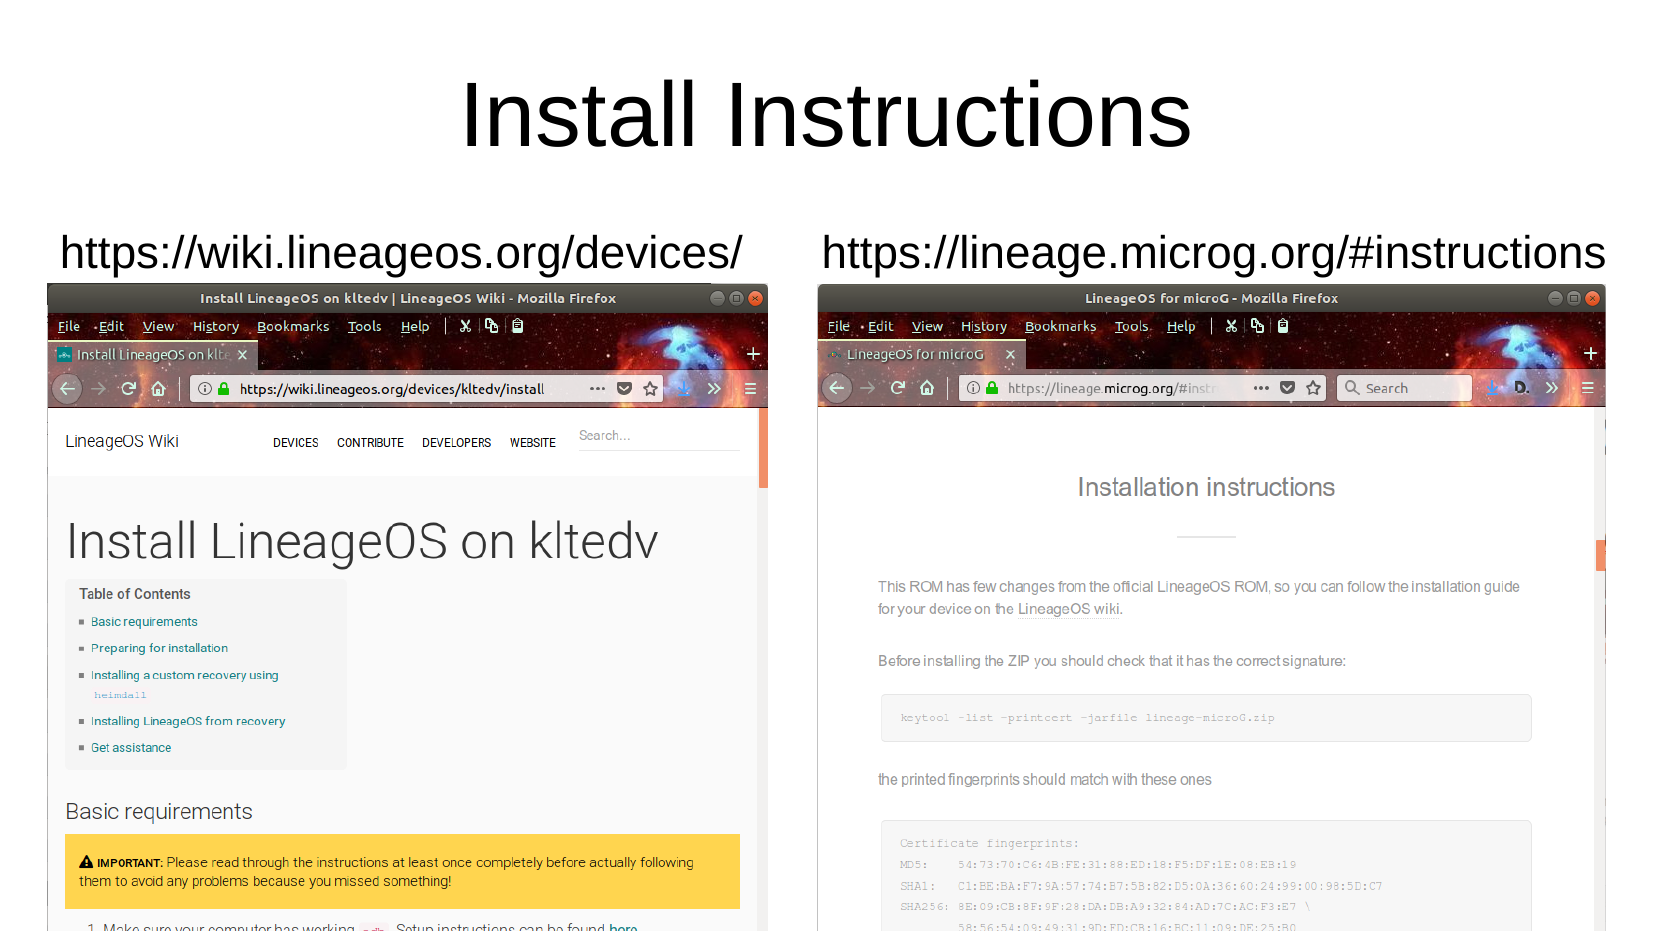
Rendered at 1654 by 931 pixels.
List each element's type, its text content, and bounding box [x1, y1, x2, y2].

picture [47, 321, 768, 931]
title Install Instructions [82, 37, 1571, 193]
text_box https://lineage.microg.org/#instructions [806, 219, 1636, 321]
text_box https://wiki.lineageos.org/devices/ [45, 219, 781, 321]
picture [817, 284, 1606, 931]
